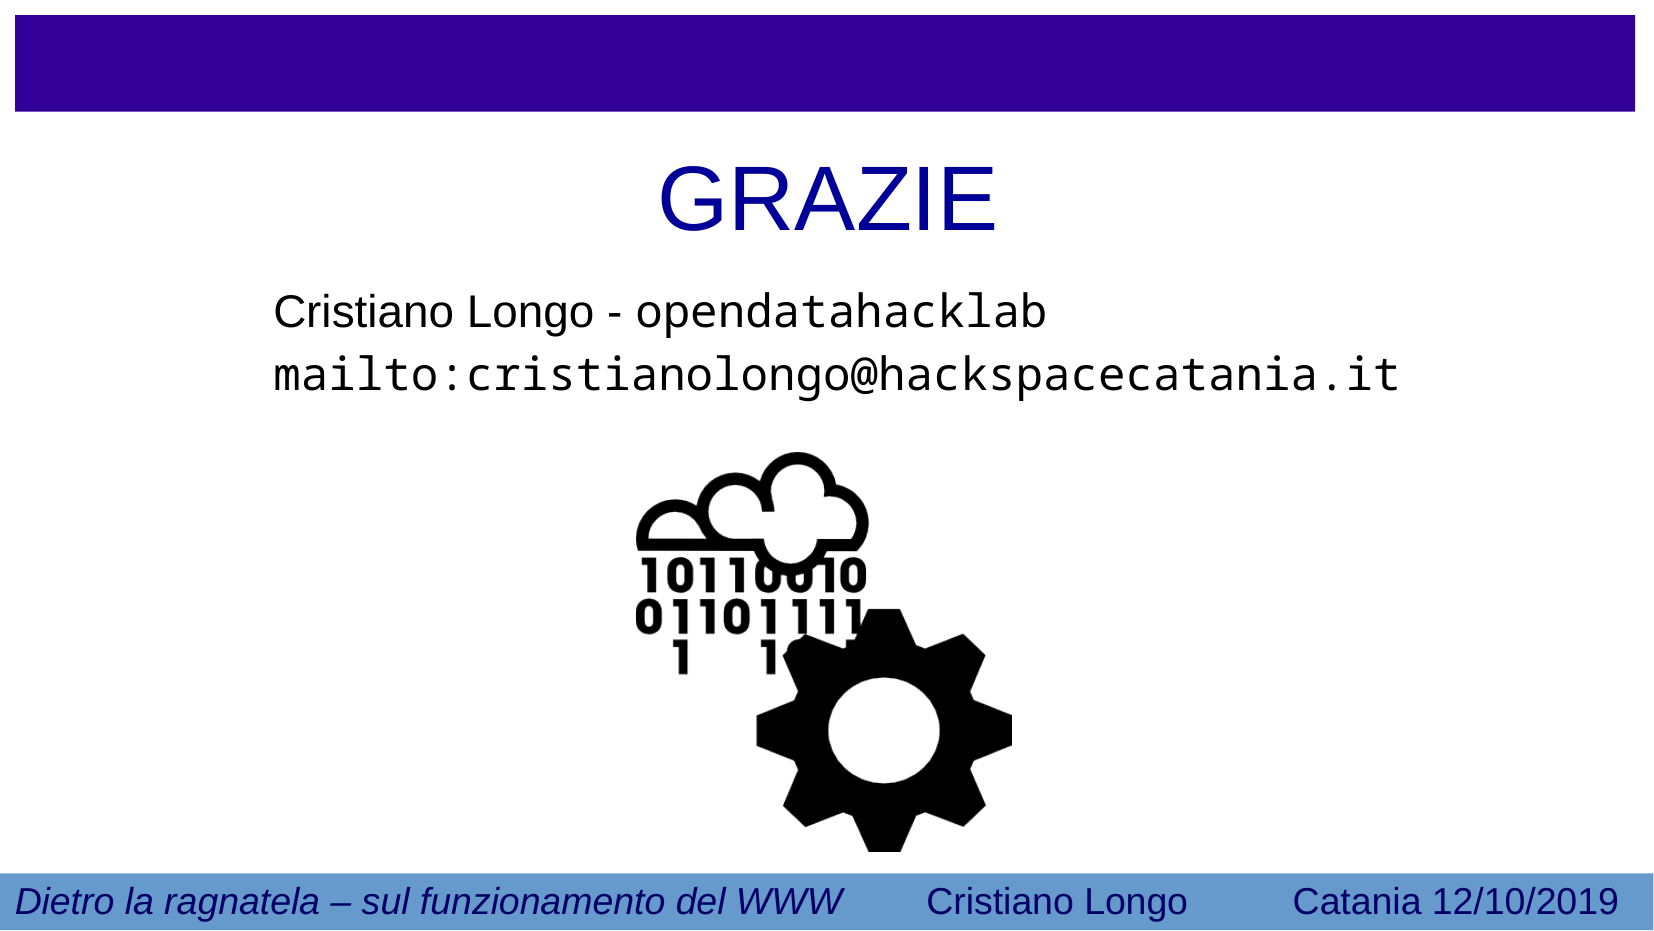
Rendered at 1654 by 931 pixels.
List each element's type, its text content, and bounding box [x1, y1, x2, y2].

picture [636, 452, 1012, 852]
text_box Dietro la ragnatela – sul funzionamento del WWW Cristiano Longo Catania 12/10/2019 [0, 873, 1654, 931]
text_box GRAZIE [1, 139, 1654, 257]
text_box Cristiano Longo - opendatahacklab mailto:cristianolongo@hackspacecatania.it [258, 271, 1474, 459]
text_box [15, 15, 1636, 112]
